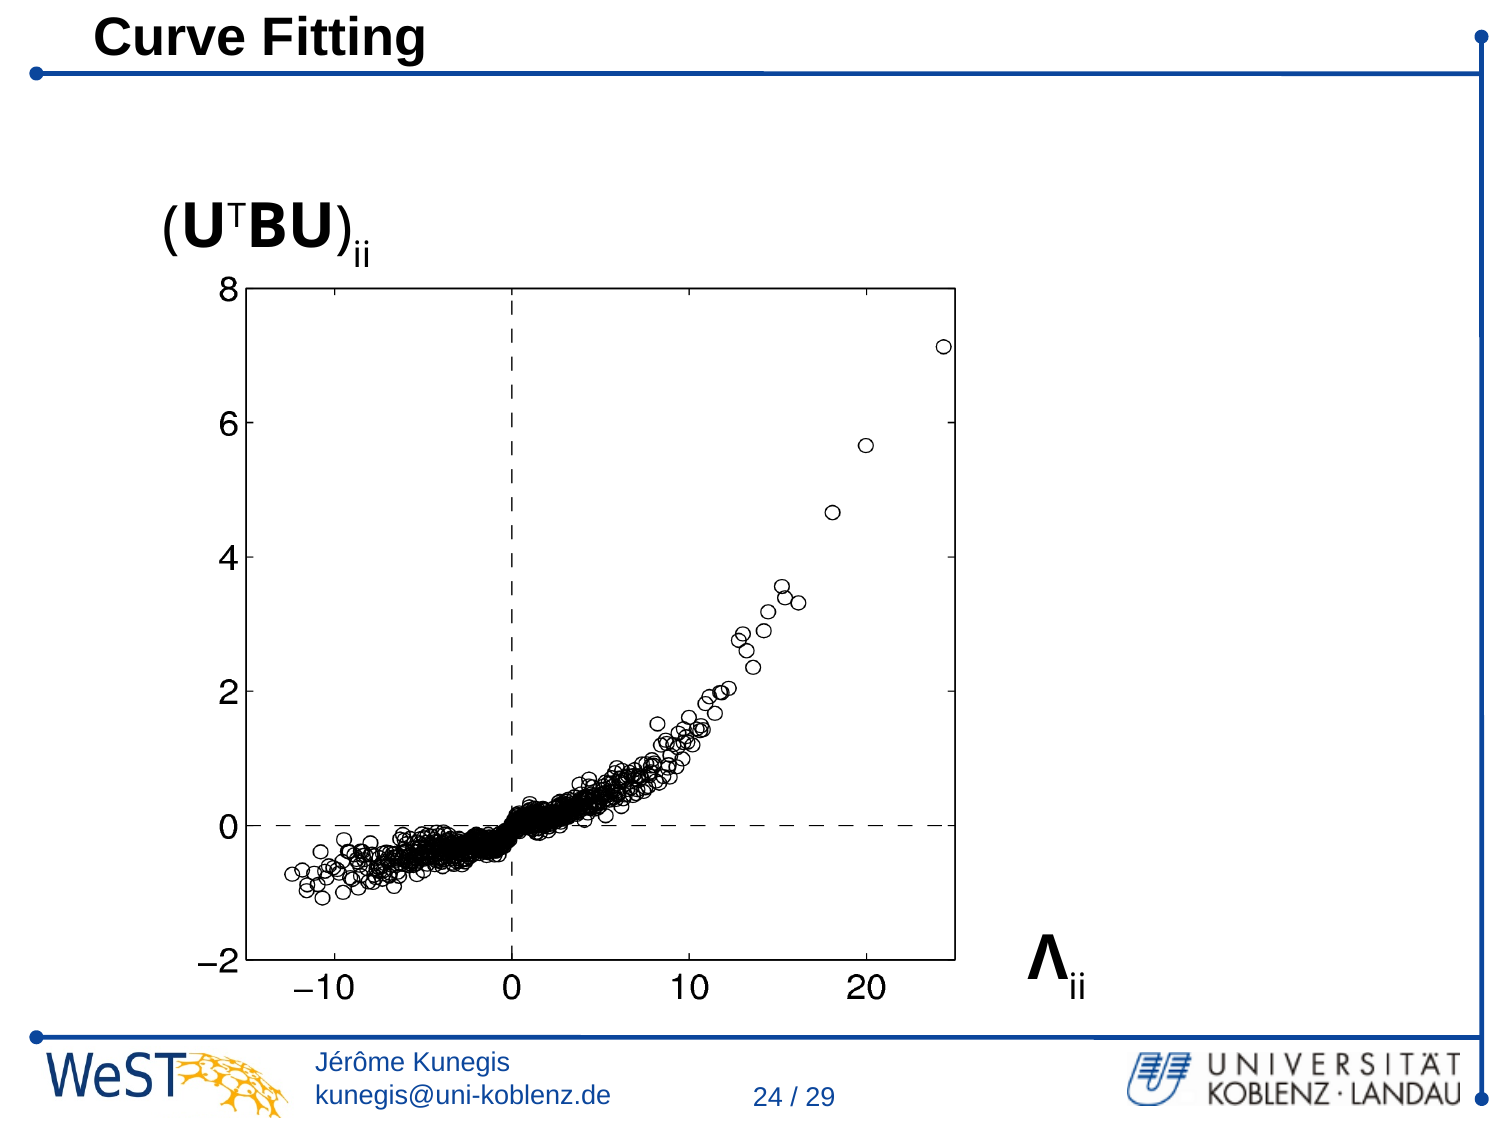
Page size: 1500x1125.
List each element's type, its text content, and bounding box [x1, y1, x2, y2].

picture [198, 275, 1344, 1003]
text_box (UTBU)ii [147, 177, 340, 250]
text_box Λii [1012, 909, 1079, 982]
picture [41, 1046, 302, 1118]
picture [1127, 1052, 1460, 1106]
text_box Curve Fitting [78, 0, 1477, 74]
